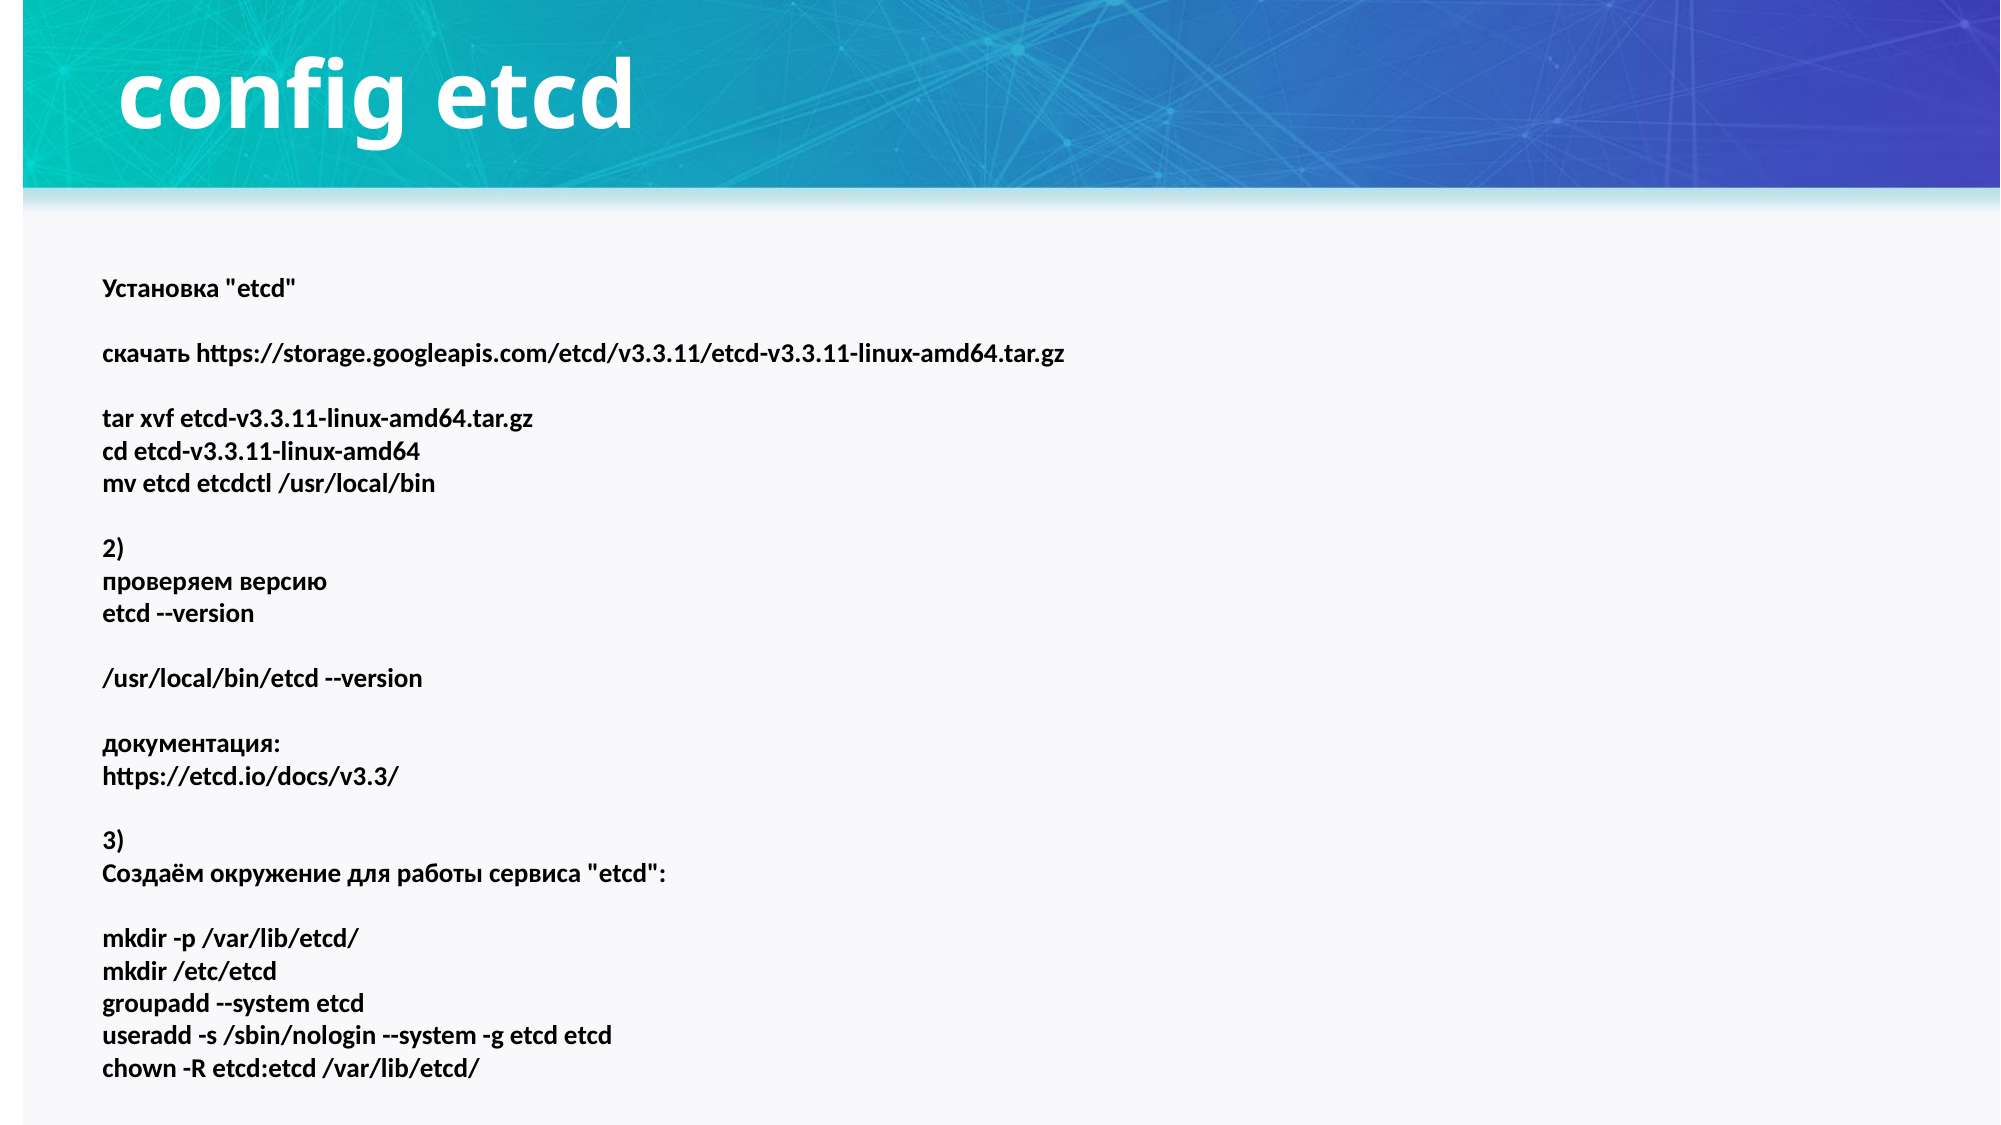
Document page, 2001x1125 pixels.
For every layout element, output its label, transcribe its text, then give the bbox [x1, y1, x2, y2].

text_box config etcd [368, 87, 389, 118]
picture [23, 0, 2000, 1125]
text_box config etcd [117, 57, 1882, 140]
text_box Установка "etcd" скачать https://storage.googleapis.com/etcd/v3.3.11/etcd-v3.3.11-linux-amd64.tar.gz tar xvf etcd-v3.3.11-linux-amd64.tar.gz cd etcd-v3.3.11-linux-amd64 mv etcd etcdctl /usr/local/bin 2) проверяем версию etcd --version /usr/local/bin/etcd --version документация: https://etcd.io/docs/v3.3/ 3) Создаём окружение для работы сервиса "etcd": mkdir -p /var/lib/etcd/ mkdir /etc/etcd groupadd --system etcd useradd -s /sbin/nologin --system -g etcd etcd chown -R etcd:etcd /var/lib/etcd/ [87, 255, 2000, 1098]
text_box config etcd [596, 87, 617, 118]
